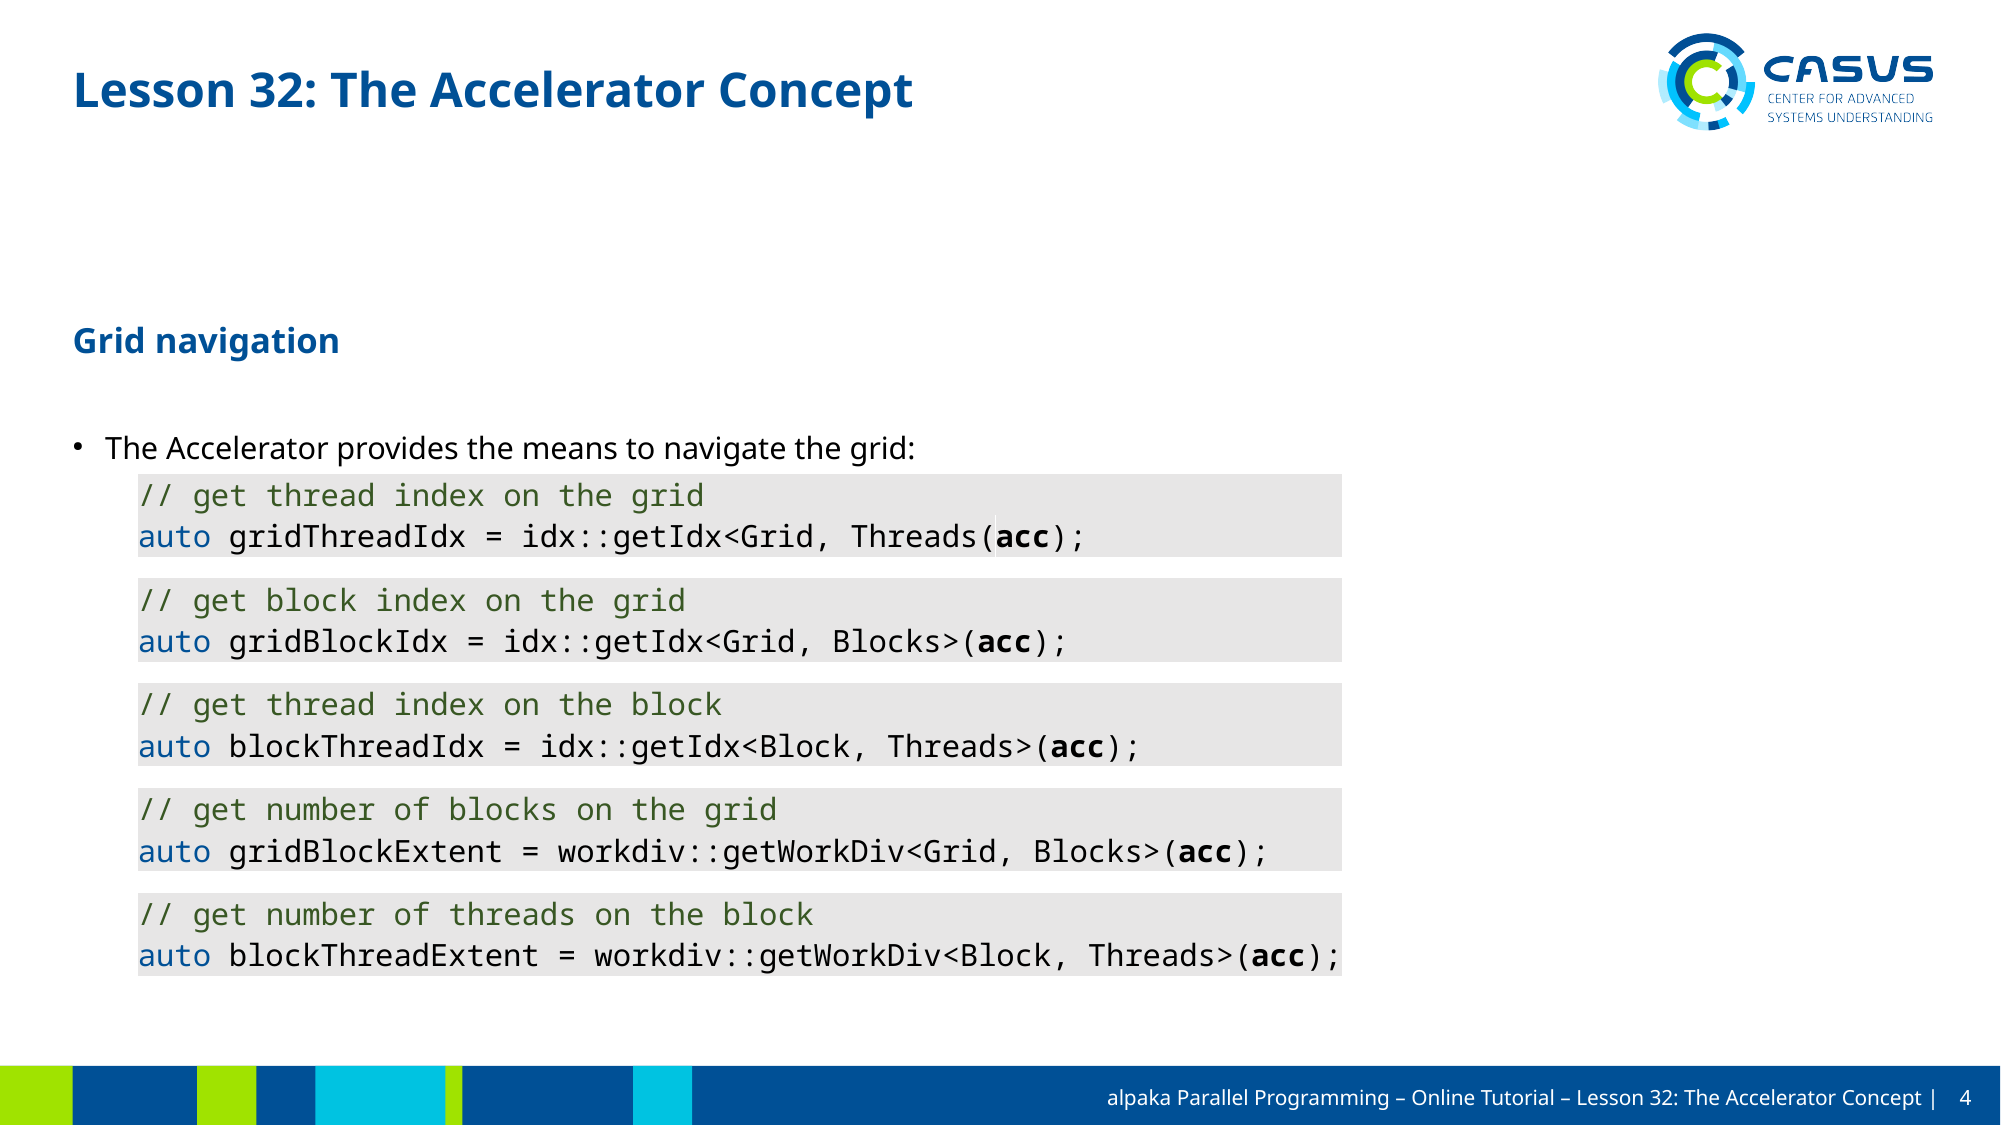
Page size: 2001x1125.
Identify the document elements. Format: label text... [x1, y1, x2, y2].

list Grid navigation The Accelerator provides the means to navigate the grid: // get thread index on the grid auto gridThreadIdx = idx::getIdx<Grid, Threads(acc); // get block index on the grid auto gridBlockIdx = idx::getIdx<Grid, Blocks>(acc); // get thread index on the block auto blockThreadIdx = idx::getIdx<Block, Threads>(acc); // get number of blocks on the grid auto gridBlockExtent = workdiv::getWorkDiv<Grid, Blocks>(acc); // get number of threads on the block auto blockThreadExtent = workdiv::getWorkDiv<Block, Threads>(acc); [72, 316, 1620, 979]
picture [1658, 33, 1933, 131]
title Lesson 32: The Accelerator Concept [72, 54, 1620, 123]
